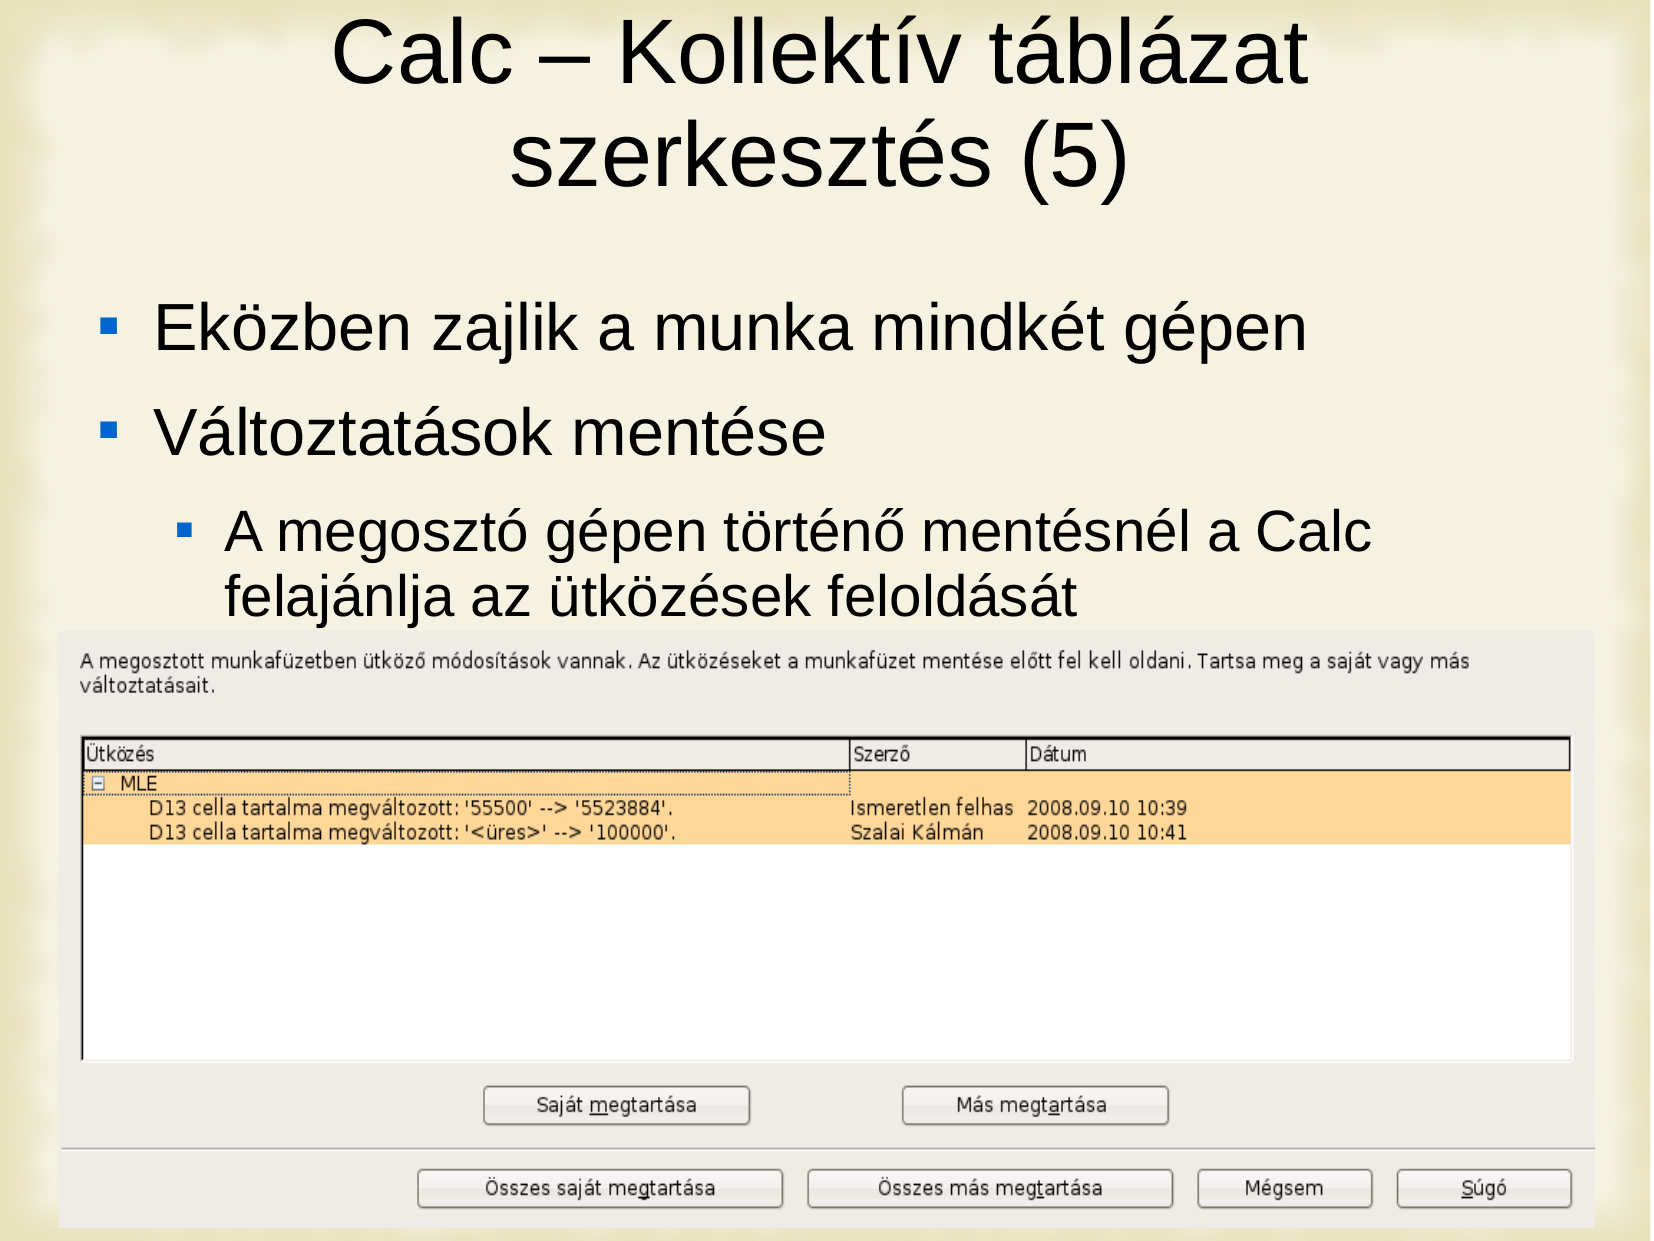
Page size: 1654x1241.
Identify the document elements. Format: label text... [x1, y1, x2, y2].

picture [0, 0, 1651, 1241]
list Eközben zajlik a munka mindkét gépen Változtatások mentése A megosztó gépen történő mentésnél a Calc felajánlja az ütközések feloldását [82, 290, 1595, 629]
title Calc – Kollektív táblázat szerkesztés (5) [76, 0, 1565, 208]
